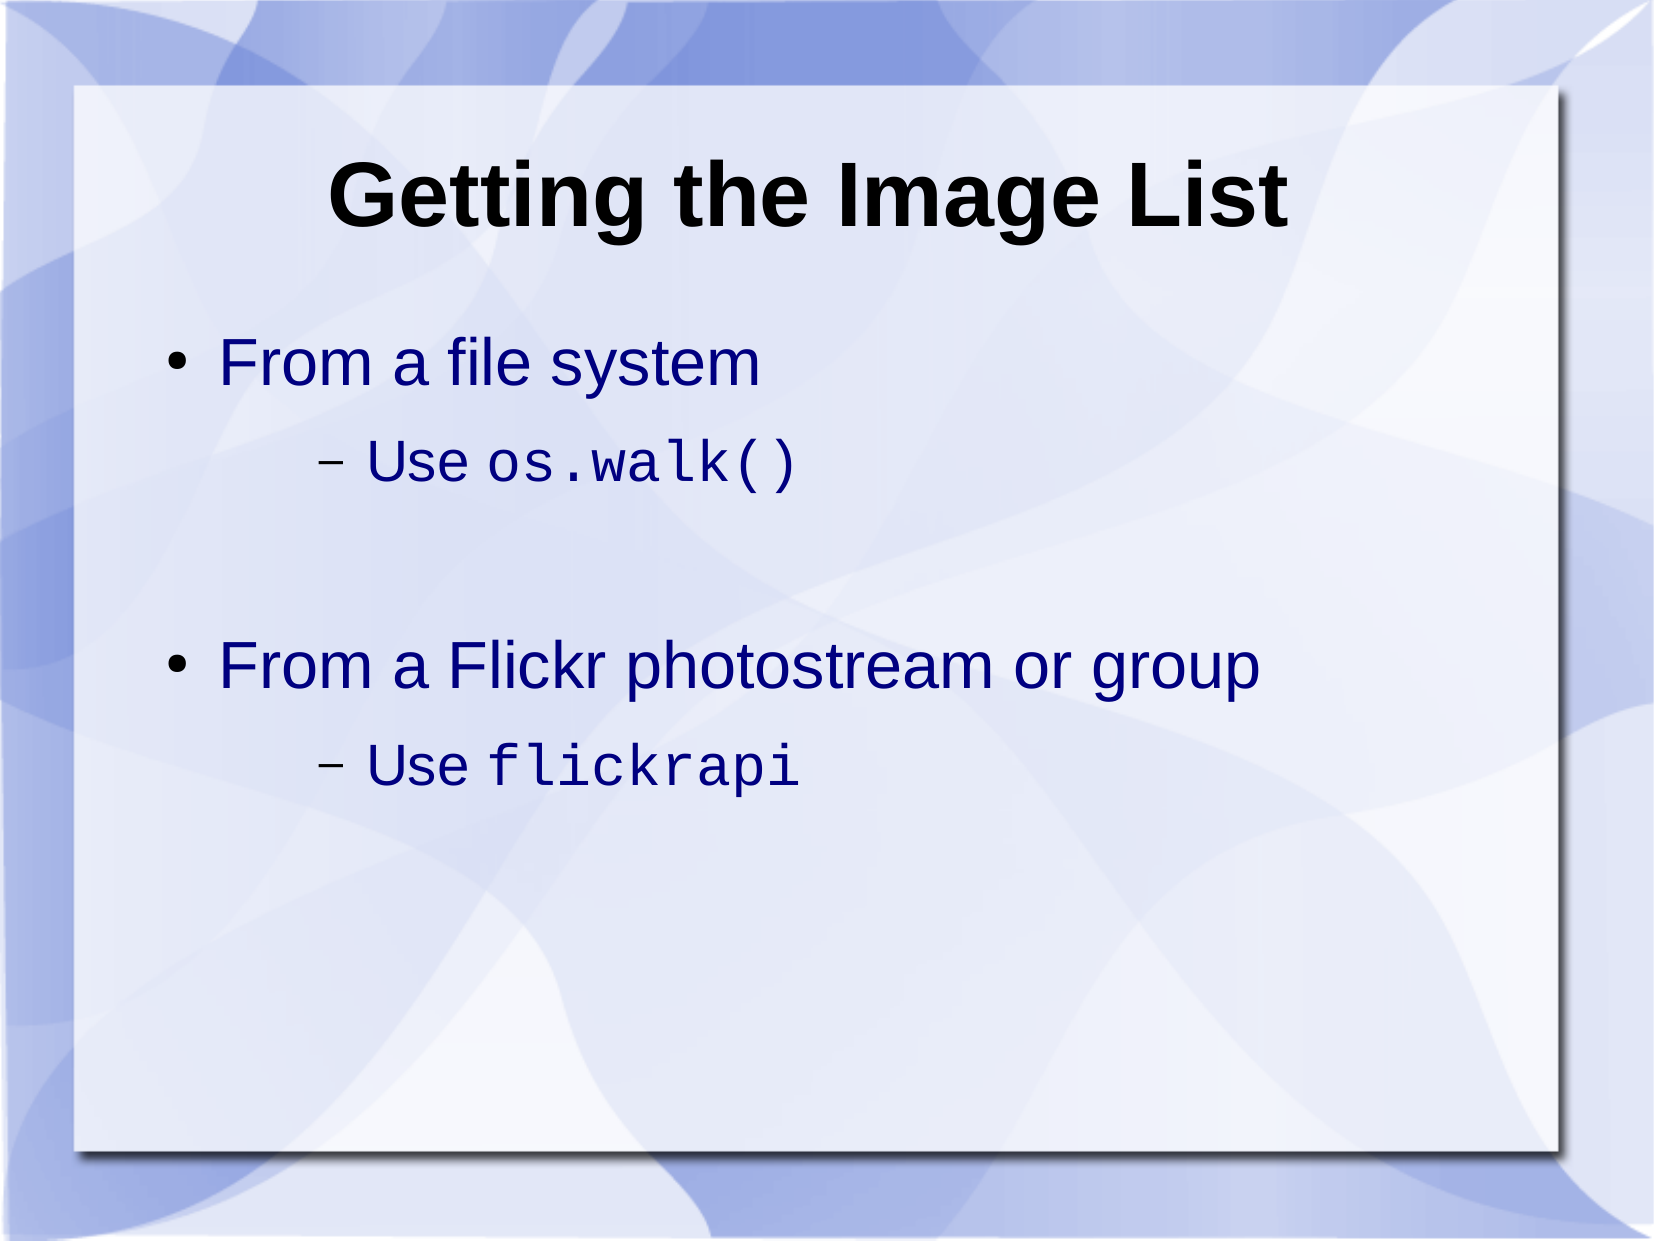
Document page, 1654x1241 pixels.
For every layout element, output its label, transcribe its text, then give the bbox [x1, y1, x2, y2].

picture [0, 0, 1654, 1241]
list From a file system Use os.walk() From a Flickr photostream or group Use flickrapi [129, 324, 1489, 960]
title Getting the Image List [82, 90, 1536, 298]
